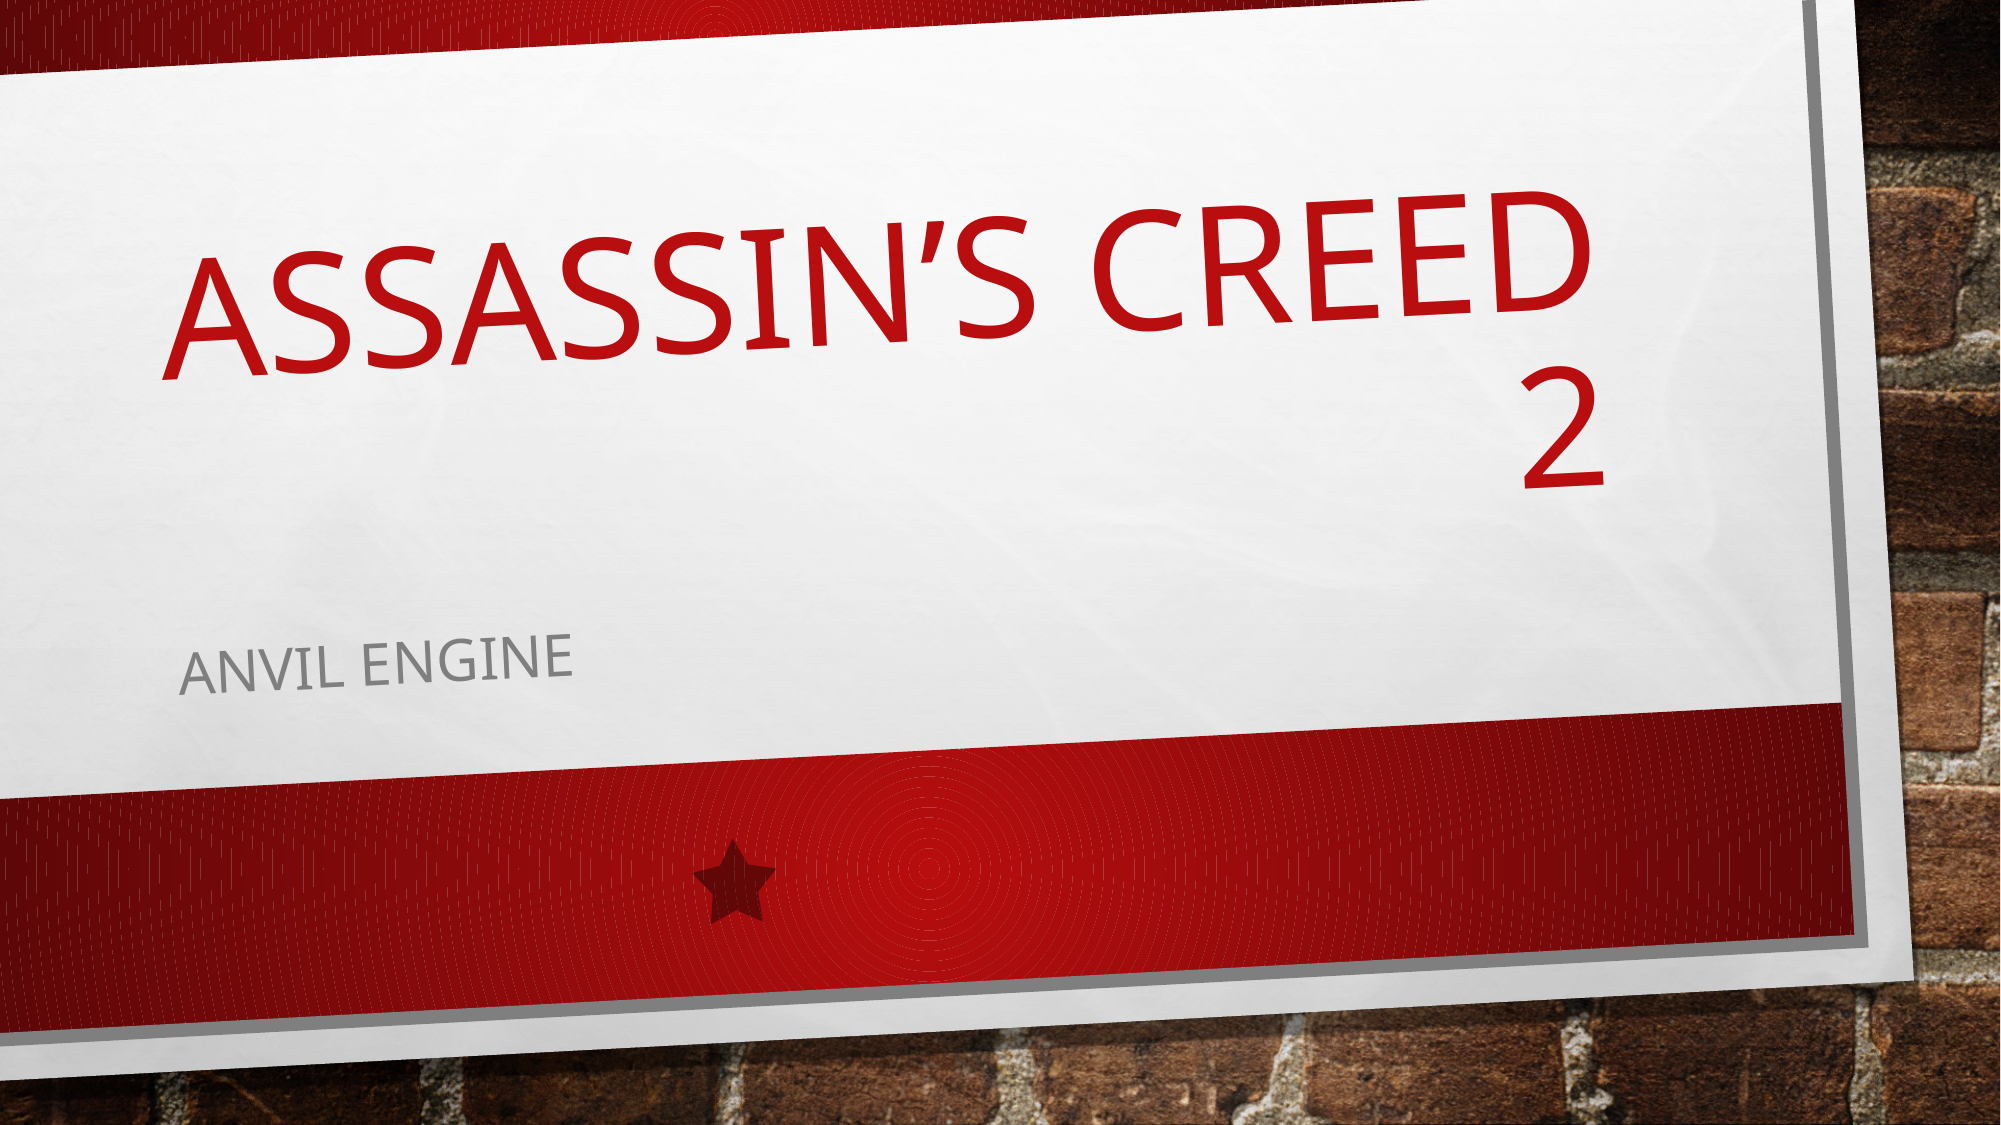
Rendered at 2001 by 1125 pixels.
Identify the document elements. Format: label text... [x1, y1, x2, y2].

title Assassin’s creed 2 [135, 67, 1758, 605]
subtitle Anvil Engine [159, 533, 1763, 708]
